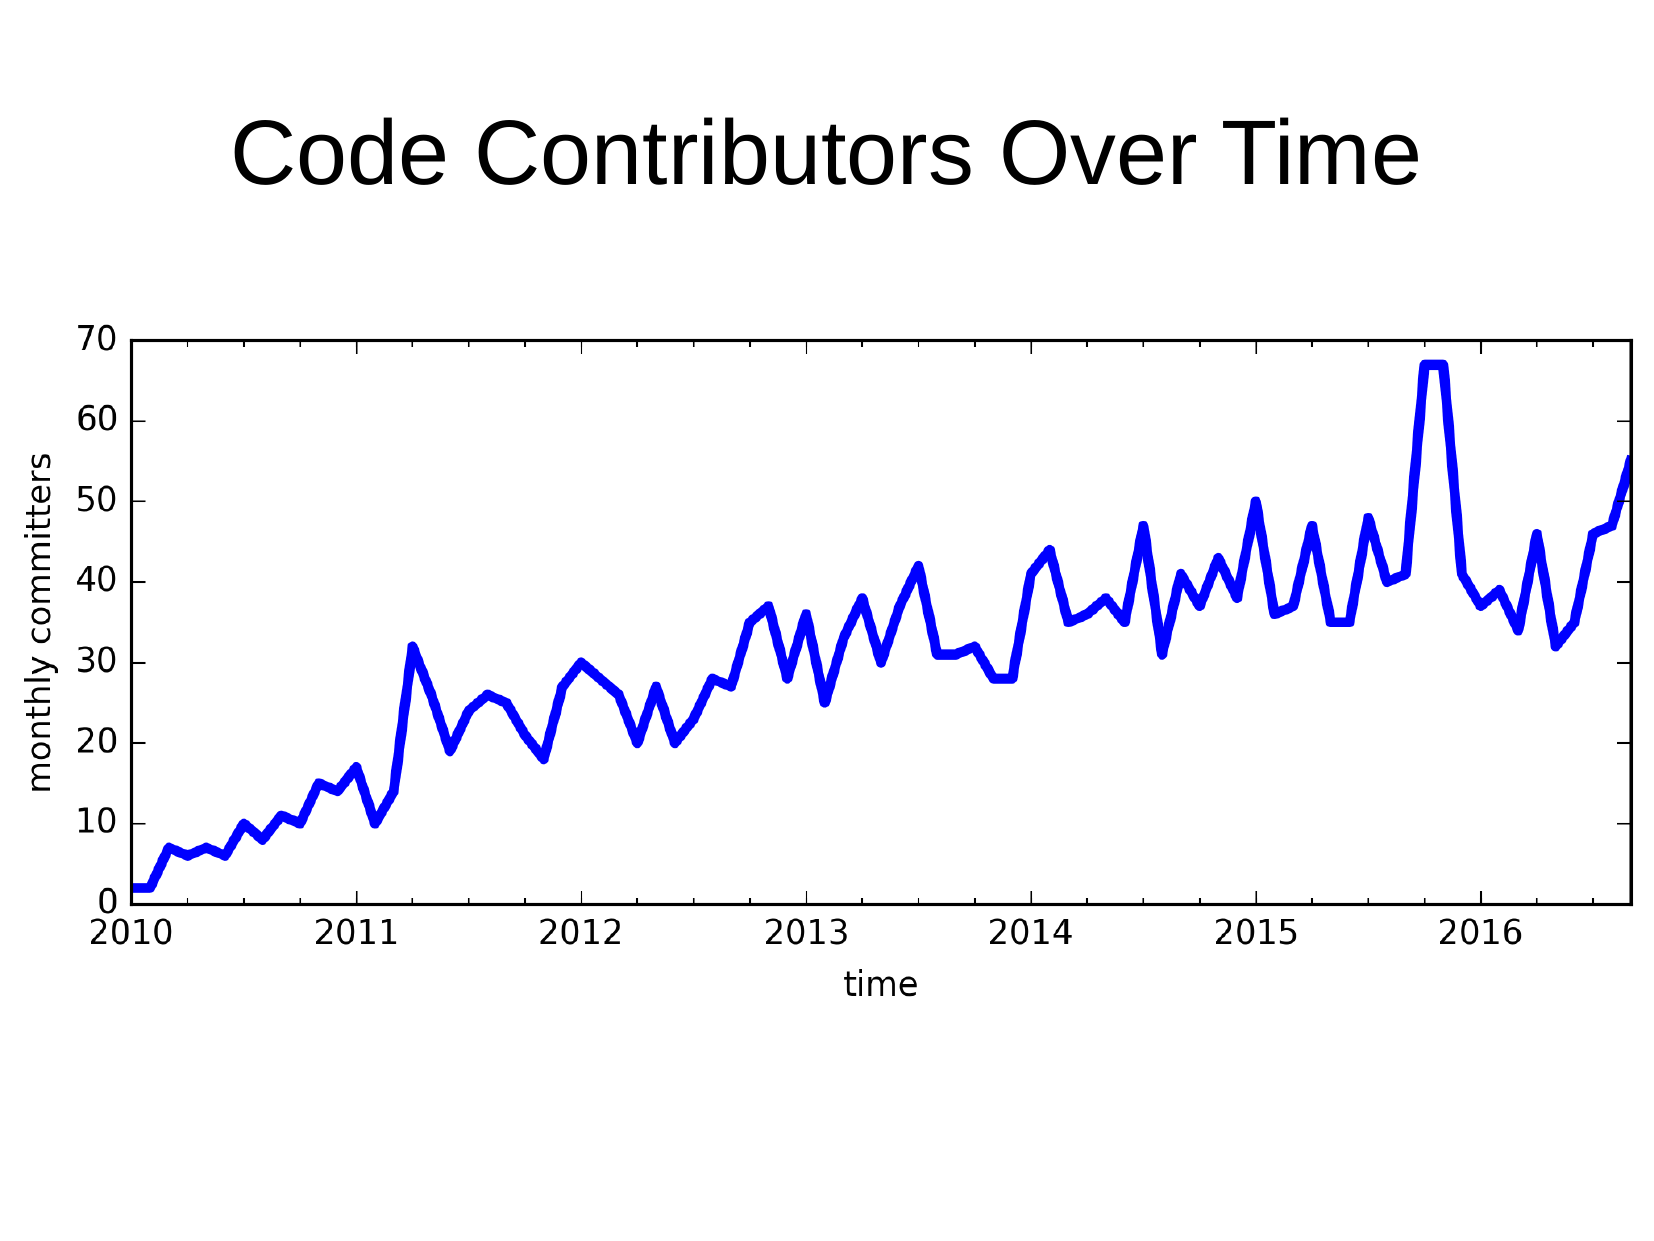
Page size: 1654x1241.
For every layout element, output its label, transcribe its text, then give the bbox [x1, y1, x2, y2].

picture [0, 299, 1654, 1026]
title Code Contributors Over Time [82, 49, 1571, 257]
